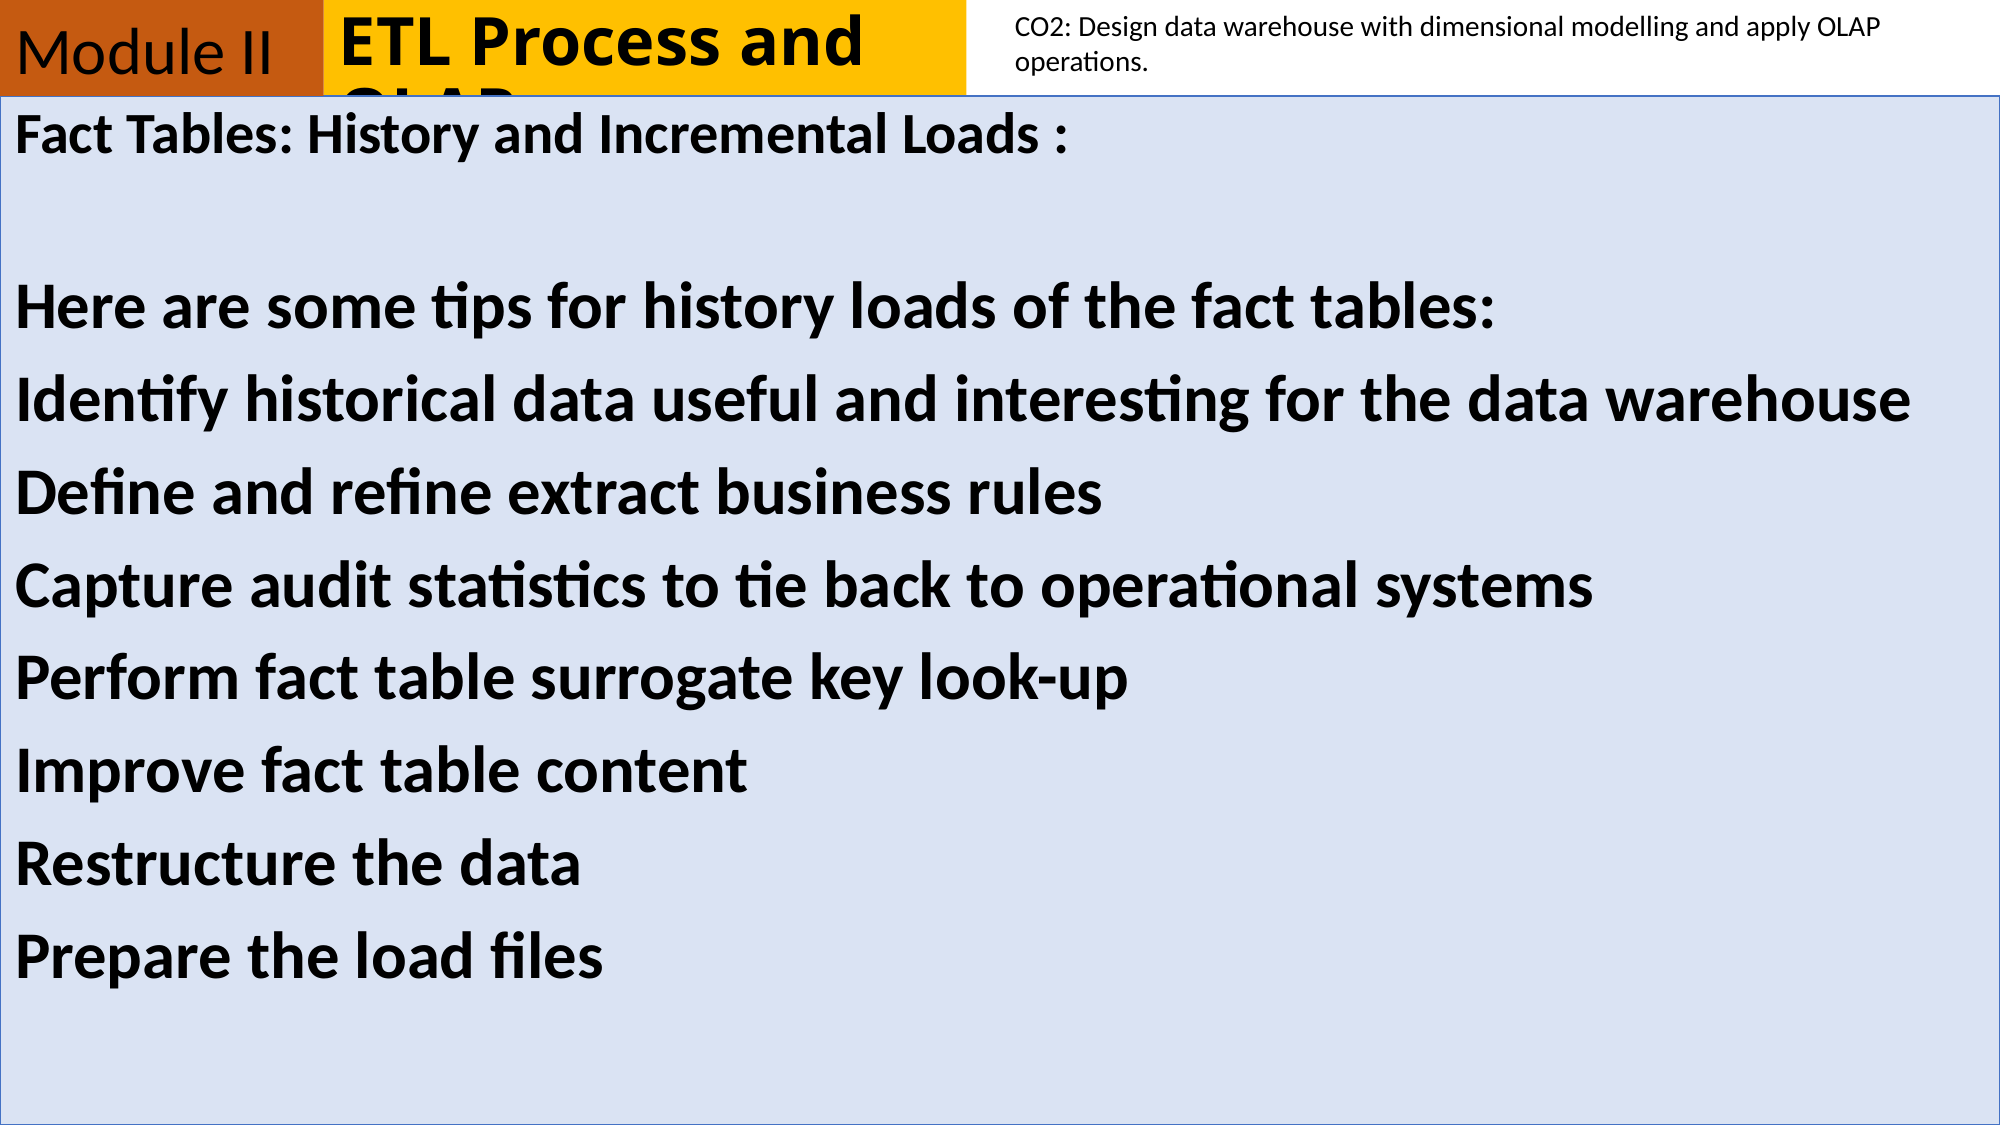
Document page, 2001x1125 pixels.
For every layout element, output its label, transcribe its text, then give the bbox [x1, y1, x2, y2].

subtitle Fact Tables: History and Incremental Loads : Here are some tips for history loads of the fact tables: Identify historical data useful and interesting for the data warehouse Define and refine extract business rules Capture audit statistics to tie back to operational systems Perform fact table surrogate key look-up Improve fact table content Restructure the data Prepare the load files [0, 95, 2000, 1125]
text_box Module II [0, 0, 324, 96]
title ETL Process and OLAP: [324, 0, 967, 95]
text_box CO2: Design data warehouse with dimensional modelling and apply OLAP operations. [999, 0, 2000, 122]
